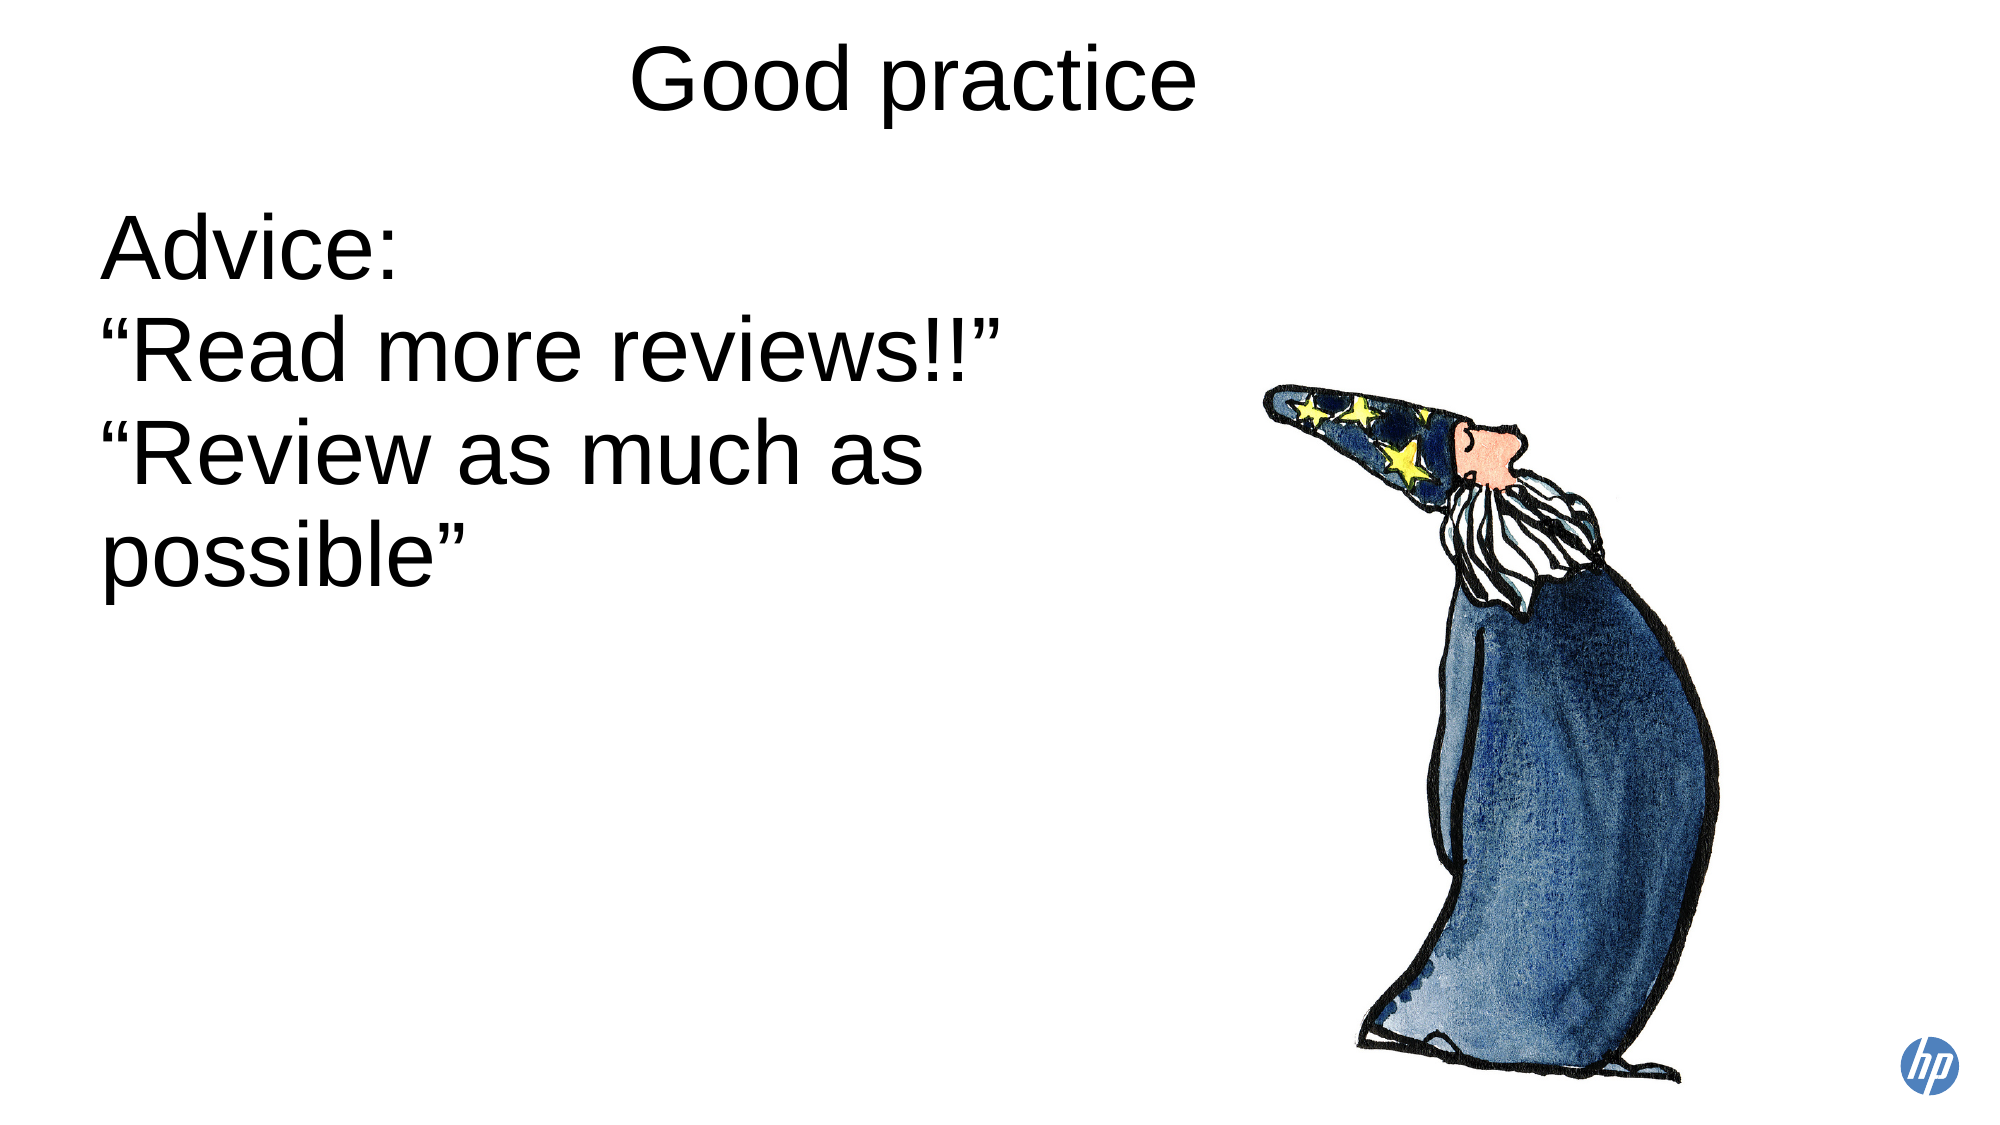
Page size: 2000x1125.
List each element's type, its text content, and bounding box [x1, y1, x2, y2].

text_box Good practice [614, 27, 1216, 130]
text_box Advice: “Read more reviews!!” “Review as much as possible” [85, 188, 1229, 969]
picture [1253, 377, 1725, 1090]
